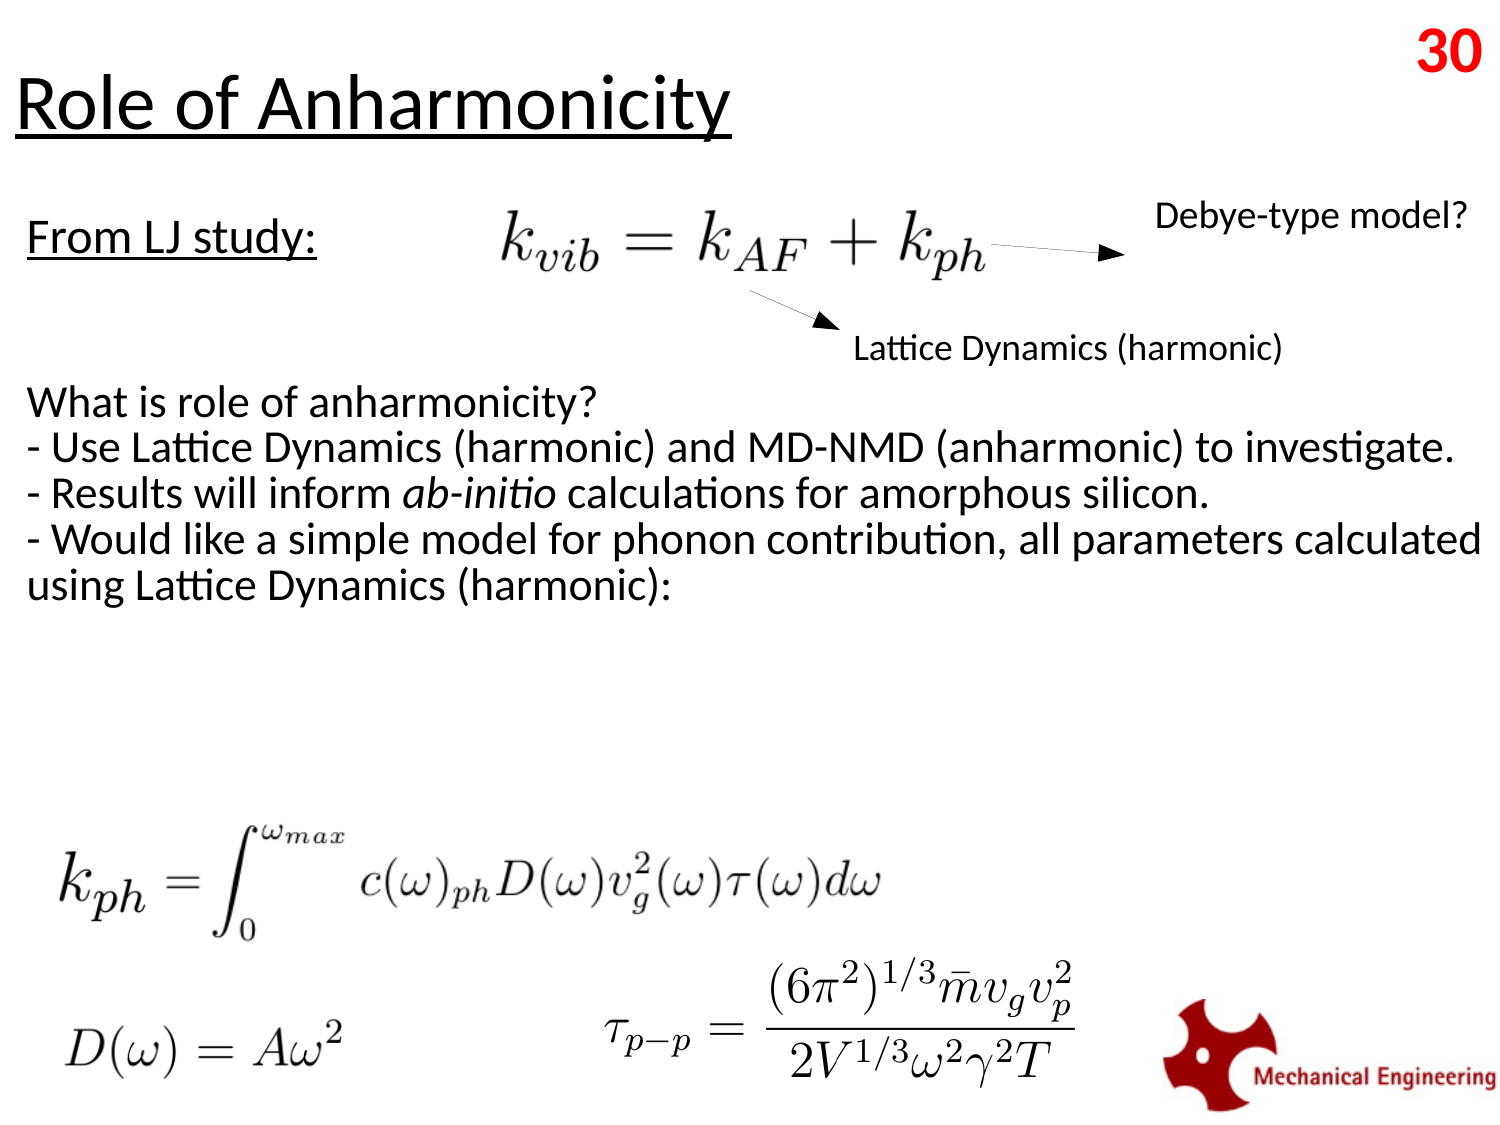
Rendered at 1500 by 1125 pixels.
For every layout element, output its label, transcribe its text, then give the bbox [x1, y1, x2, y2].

title Role of Anharmonicity [0, 3, 1381, 192]
text_box 30 [1400, 0, 1499, 93]
text_box Lattice Dynamics (harmonic) [838, 325, 1459, 399]
text_box From LJ study: [991, 208, 1140, 296]
picture [483, 191, 991, 302]
picture [45, 1005, 346, 1091]
picture [1162, 999, 1497, 1113]
picture [45, 812, 886, 943]
text_box What is role of anharmonicity? - Use Lattice Dynamics (harmonic) and MD-NMD (anharmonic) to investigate. - Results will inform ab-initio calculations for amorphous silicon. - Would like a simple model for phonon contribution, all parameters calculated using Lattice Dynamics (harmonic): [11, 375, 1500, 764]
picture [592, 944, 1081, 1102]
text_box Debye-type model? [1140, 191, 1500, 299]
text_box From LJ study: [11, 208, 483, 296]
